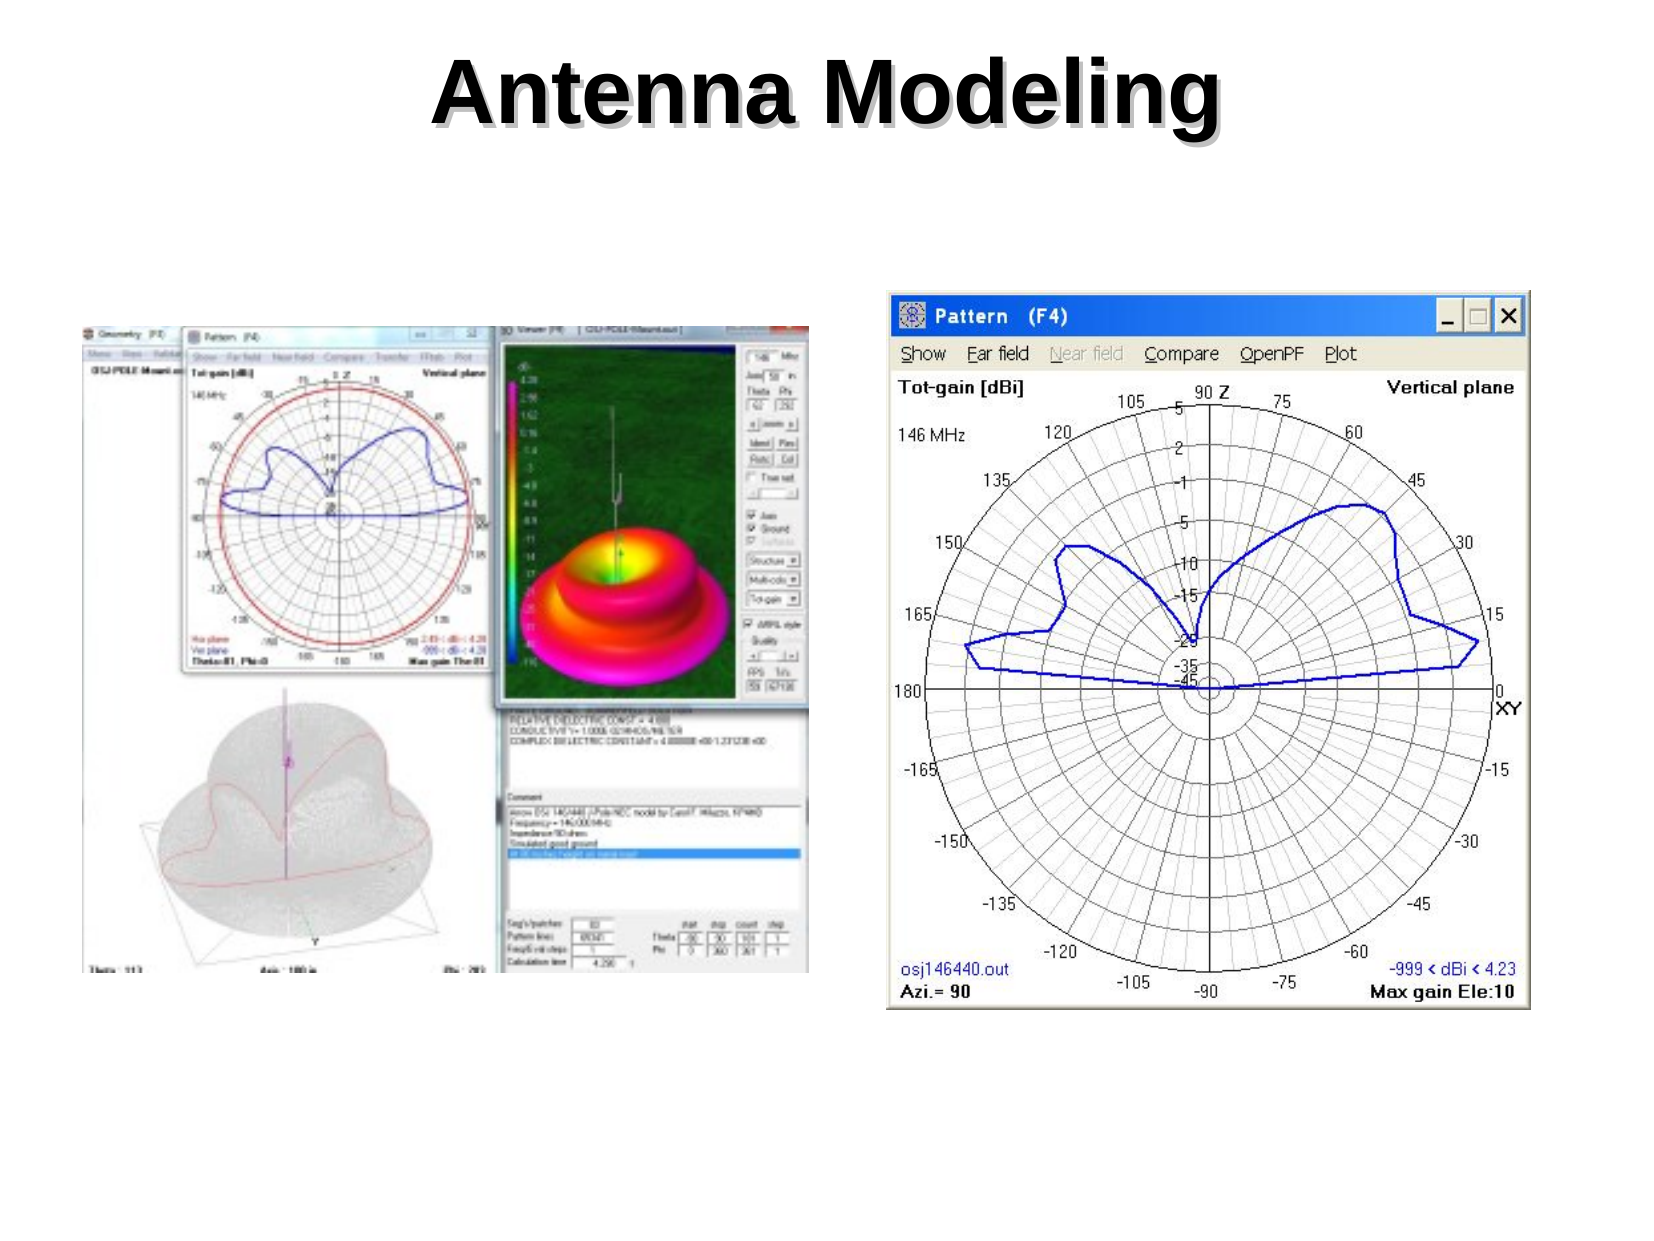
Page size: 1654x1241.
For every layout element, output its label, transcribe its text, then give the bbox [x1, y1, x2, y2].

title Antenna Modeling [82, 40, 1571, 144]
picture [82, 326, 809, 973]
picture [886, 290, 1531, 1010]
